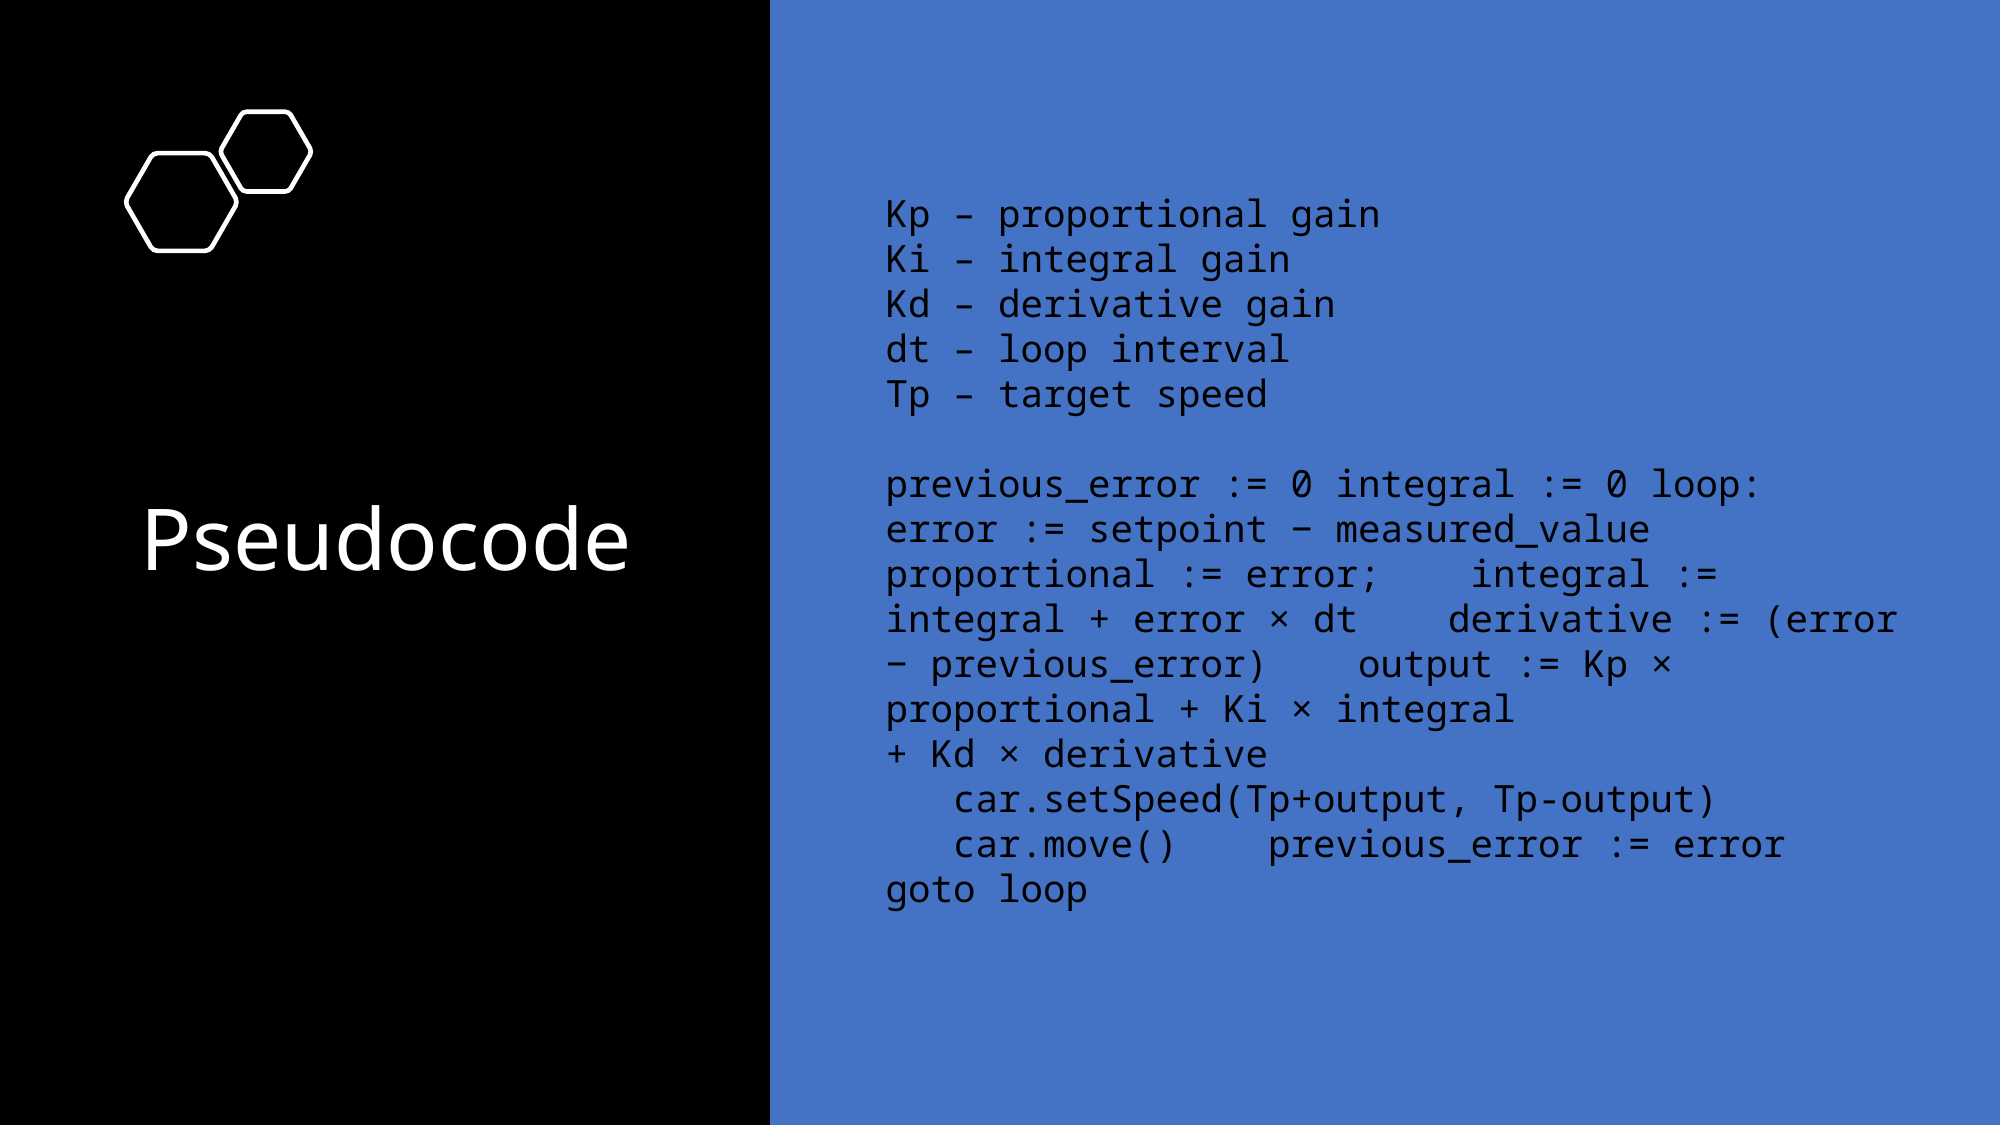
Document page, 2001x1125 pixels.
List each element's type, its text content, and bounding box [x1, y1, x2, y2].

list Kp – proportional gain Ki – integral gain Kd – derivative gain dt – loop interval Tp – target speed previous_error := 0 integral := 0 loop: error := setpoint − measured_value proportional := error; integral := integral + error × dt derivative := (error − previous_error) output := Kp × proportional + Ki × integral + Kd × derivative car.setSpeed(Tp+output, Tp-output) car.move() previous_error := error goto loop [870, 111, 1932, 990]
title Pseudocode [125, 191, 714, 894]
text_box [0, 0, 2000, 1125]
